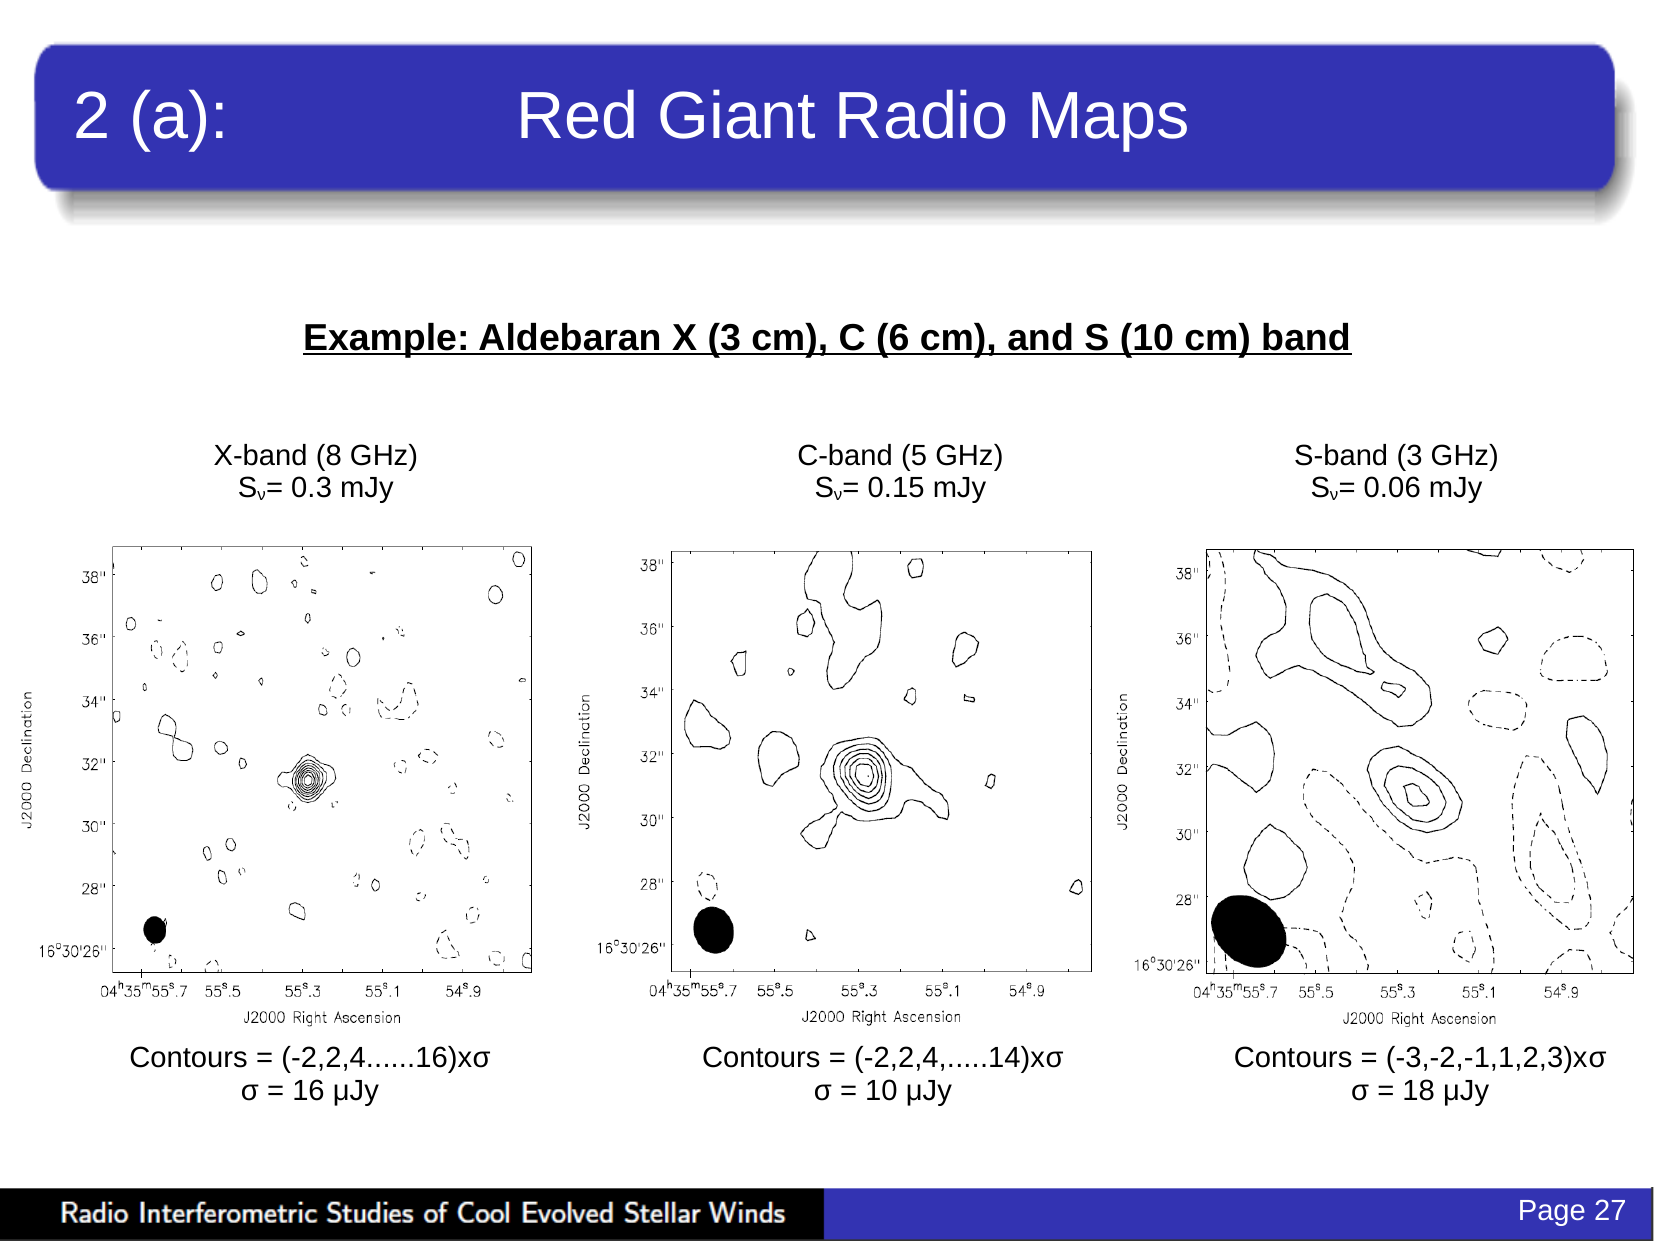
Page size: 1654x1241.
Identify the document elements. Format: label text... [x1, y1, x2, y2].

text_box Example: Aldebaran X (3 cm), C (6 cm), and S (10 cm) band [259, 309, 1382, 367]
text_box S-band (3 GHz) Sν= 0.06 mJy [1182, 431, 1654, 522]
picture [0, 531, 1654, 1034]
text_box Contours = (-3,-2,-1,1,2,3)xσ σ = 18 μJy [1139, 1033, 1654, 1115]
text_box C-band (5 GHz) Sν= 0.15 mJy [620, 431, 1182, 522]
text_box Contours = (-2,2,4......16)xσ σ = 16 μJy [29, 1033, 591, 1114]
text_box X-band (8 GHz) Sν= 0.3 mJy [35, 431, 597, 522]
text_box Contours = (-2,2,4,.....14)xσ σ = 10 μJy [602, 1033, 1139, 1114]
picture [23, 29, 1648, 237]
text_box Page 27 [814, 1187, 1642, 1235]
text_box 2 (a): Red Giant Radio Maps [59, 70, 1595, 189]
picture [0, 1187, 1654, 1241]
